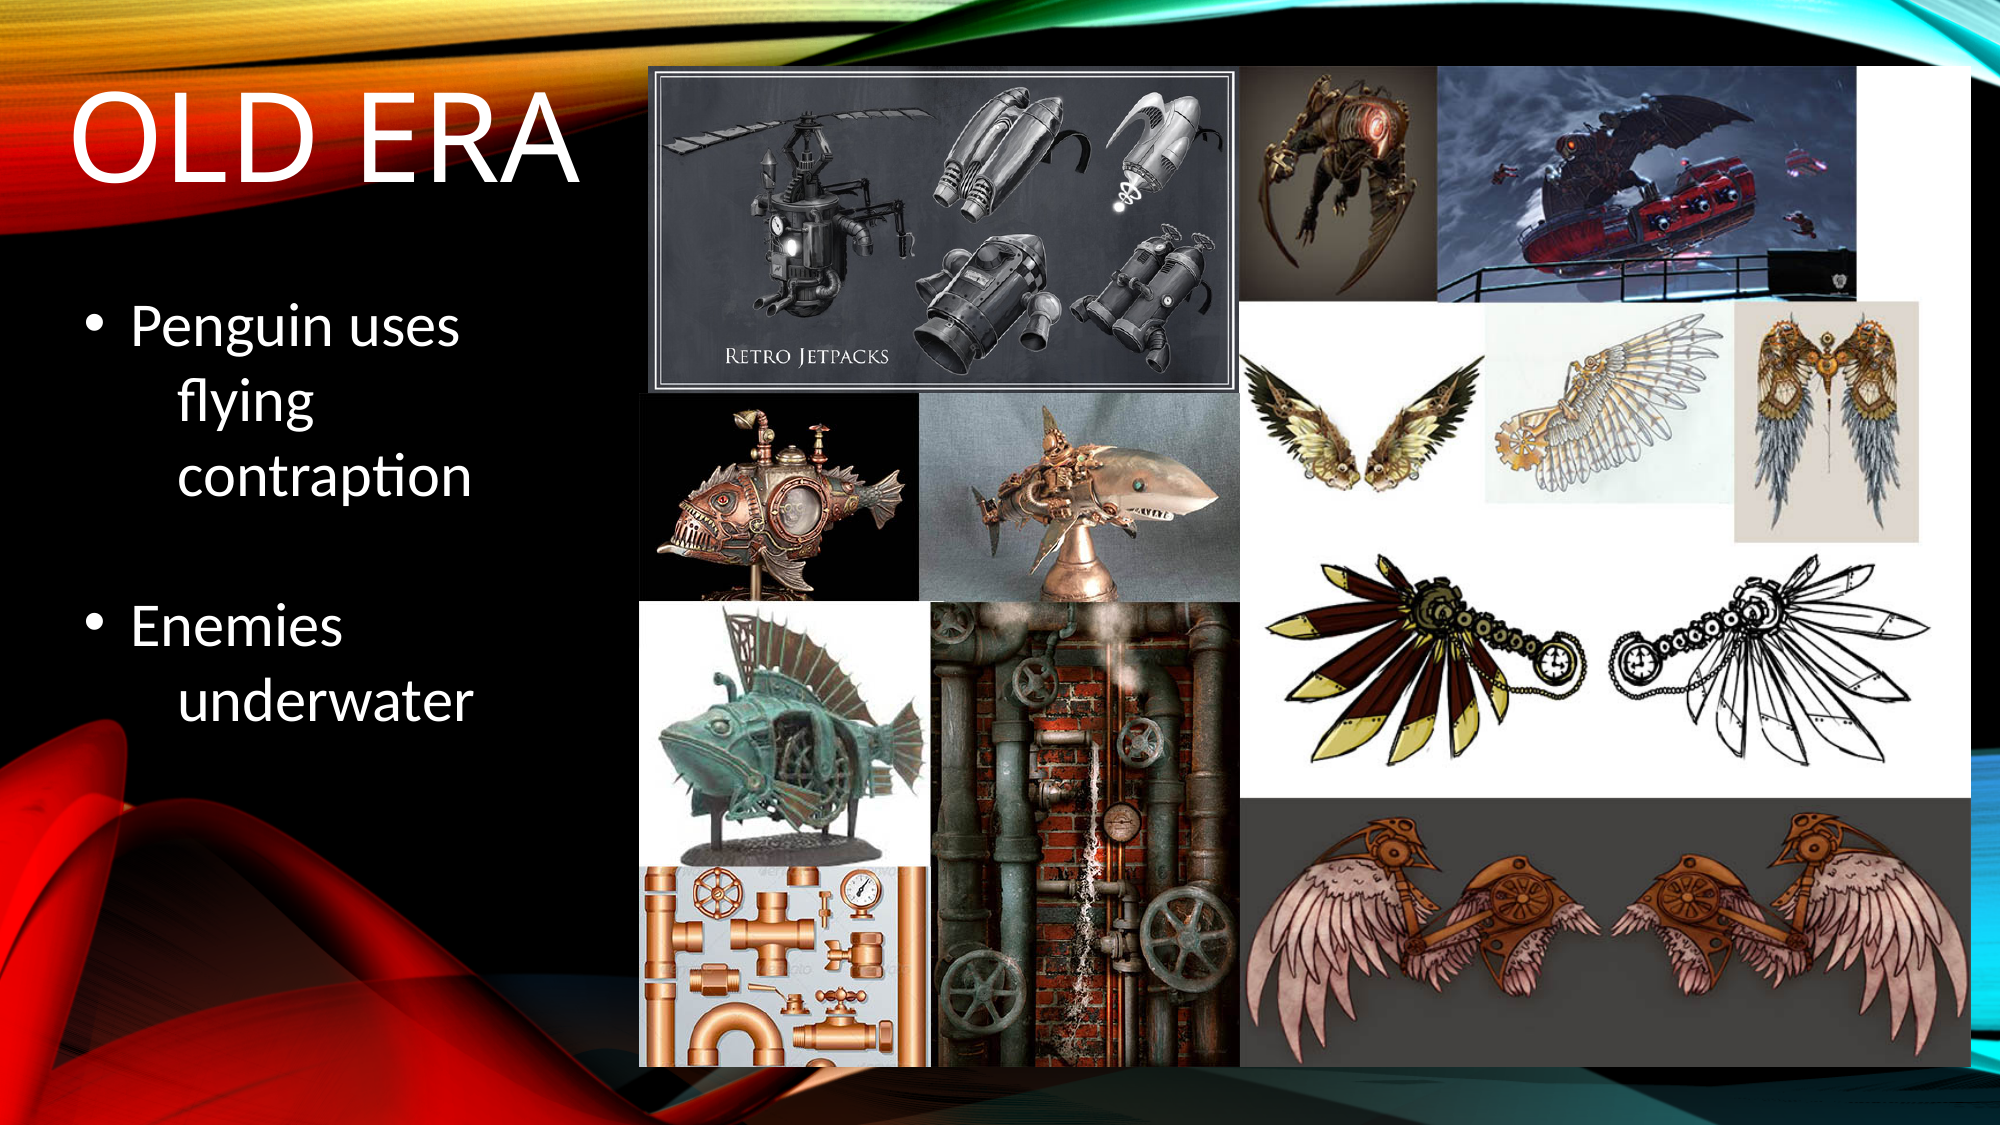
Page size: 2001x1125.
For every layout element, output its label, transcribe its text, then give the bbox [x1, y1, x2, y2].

picture [639, 66, 1971, 1067]
text_box Penguin uses flying contraption Enemies underwater [68, 276, 613, 671]
title OLD ERA [51, 66, 613, 210]
